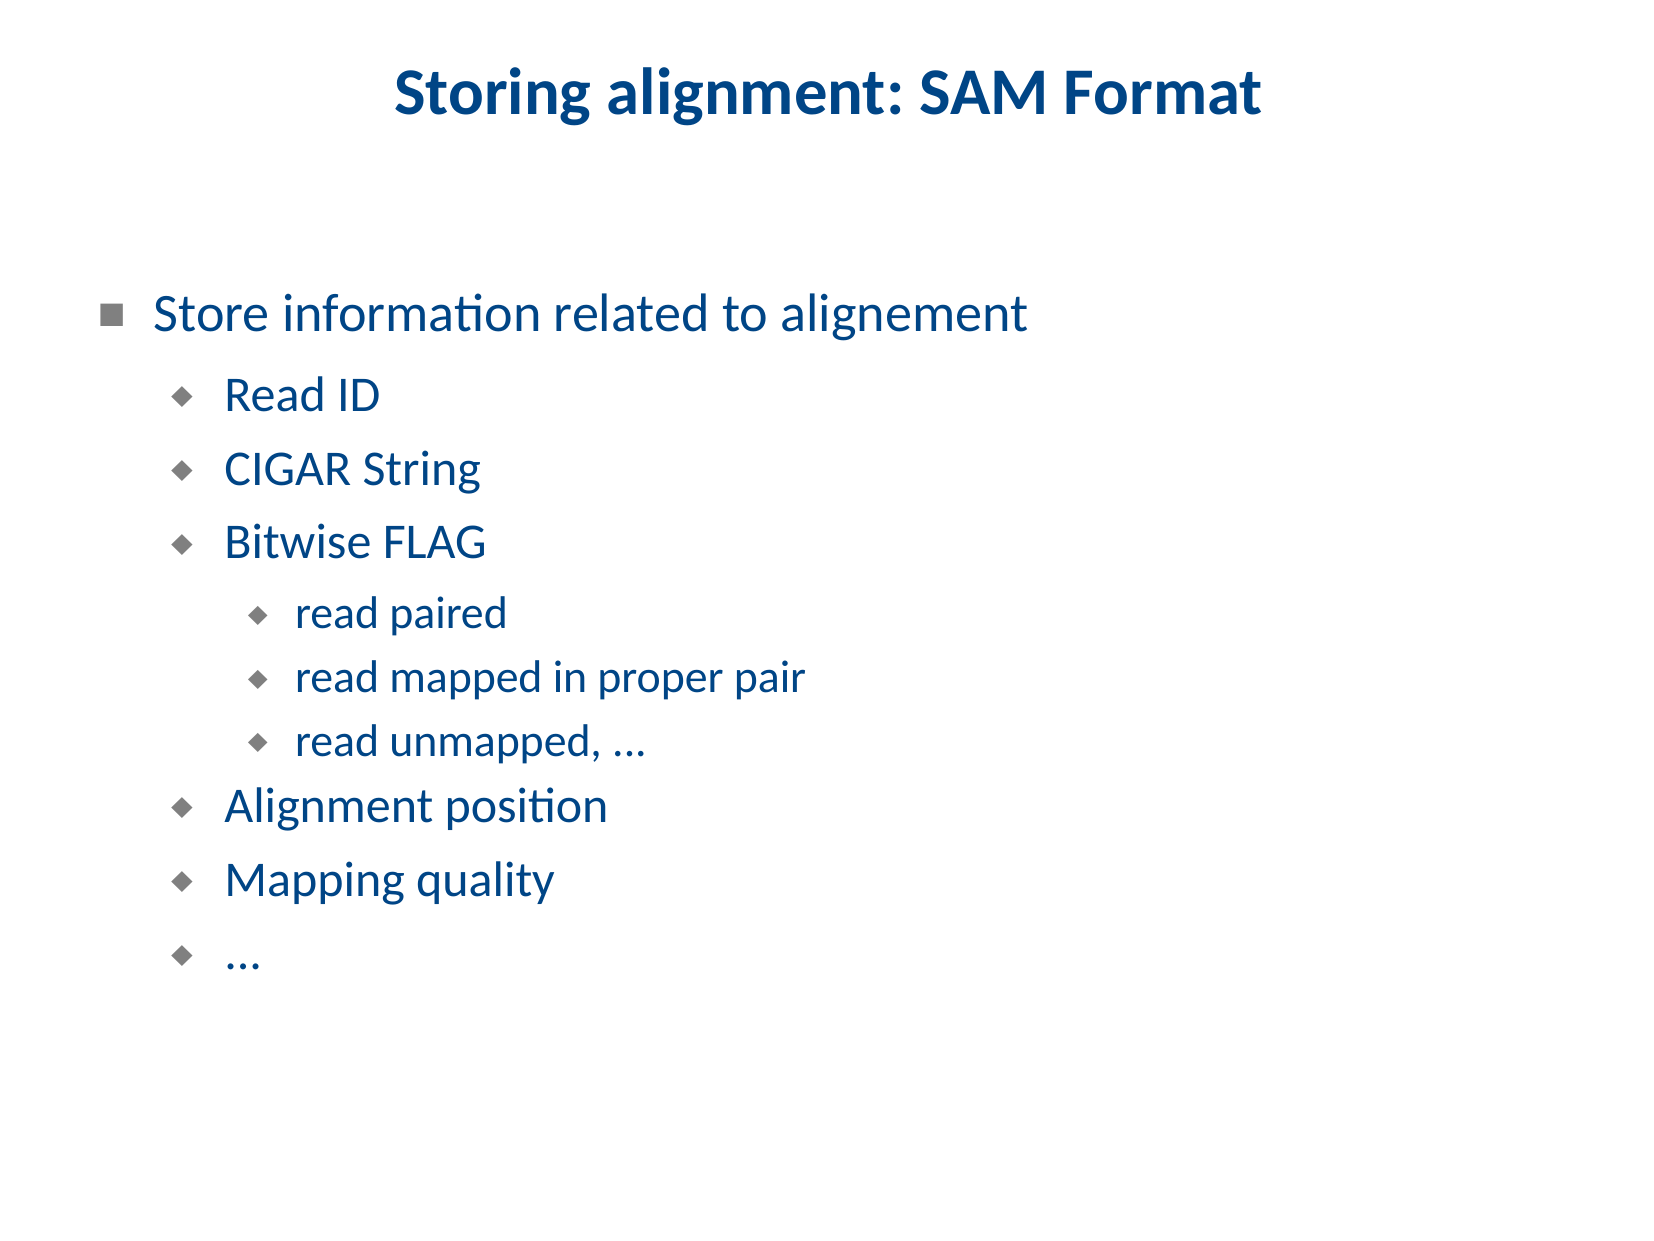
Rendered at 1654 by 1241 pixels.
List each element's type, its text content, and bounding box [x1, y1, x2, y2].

title Storing alignment: SAM Format [85, 18, 1574, 177]
list Store information related to alignement Read ID CIGAR String Bitwise FLAG read paired read mapped in proper pair read unmapped, ... Alignment position Mapping quality ... [82, 290, 1571, 1109]
